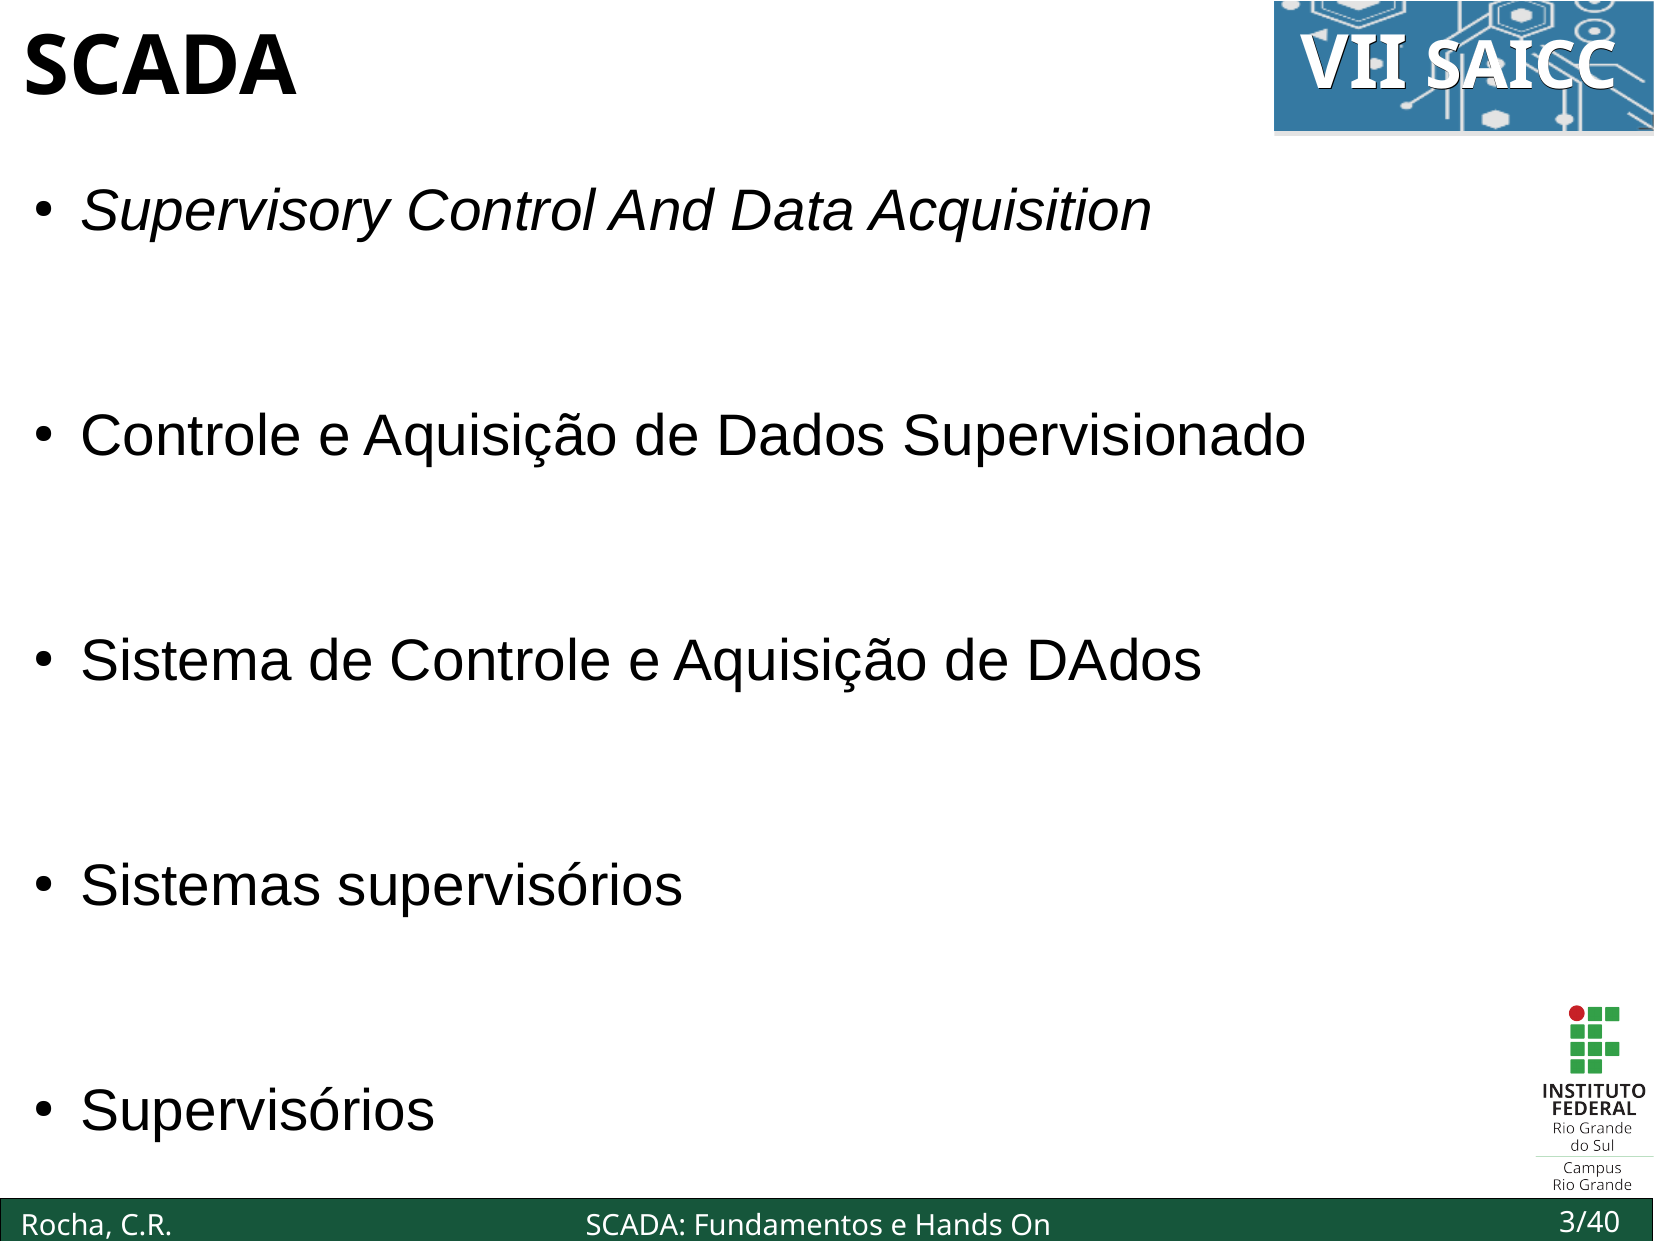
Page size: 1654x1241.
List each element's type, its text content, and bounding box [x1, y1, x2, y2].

list Supervisory Control And Data Acquisition Controle e Aquisição de Dados Supervisionado Sistema de Controle e Aquisição de DAdos Sistemas supervisórios Supervisórios [17, 177, 1625, 1152]
picture [1274, 1, 1654, 131]
picture [1535, 1003, 1654, 1194]
title SCADA [23, 15, 1636, 109]
